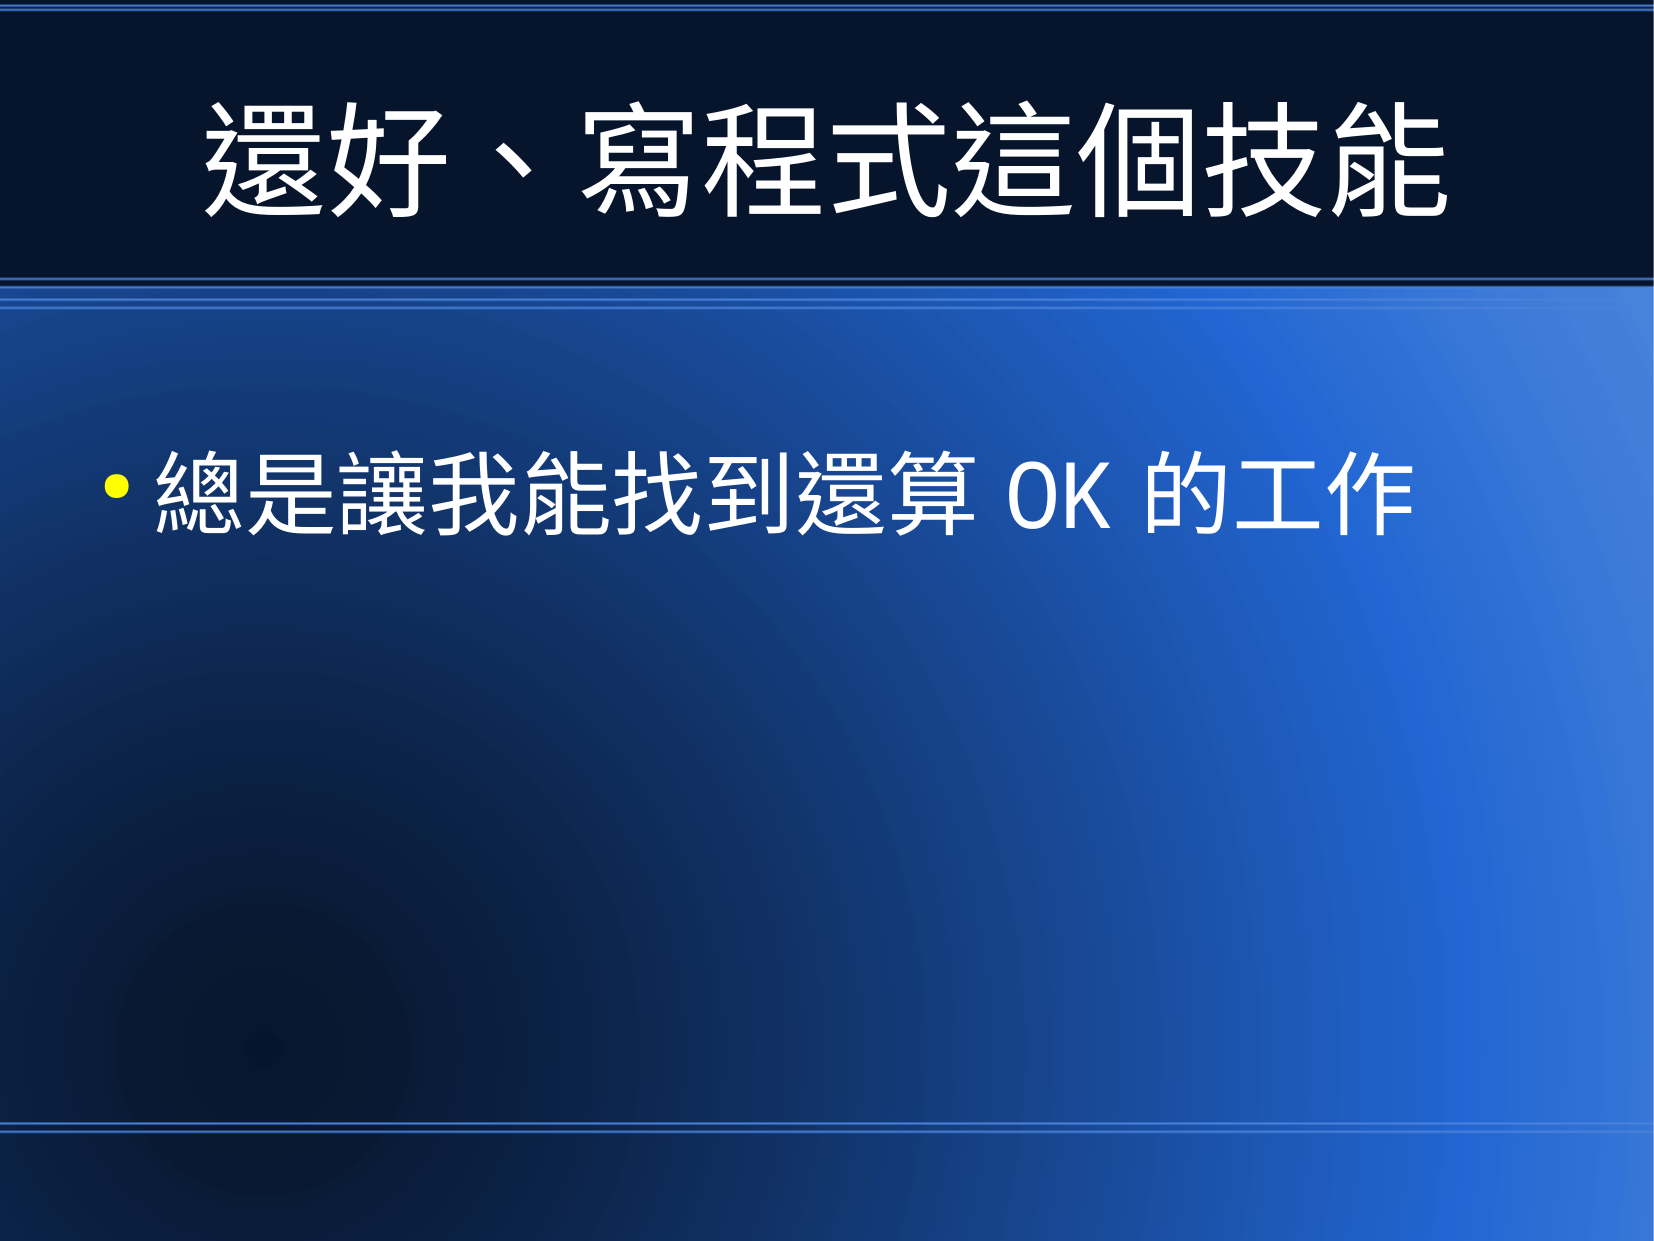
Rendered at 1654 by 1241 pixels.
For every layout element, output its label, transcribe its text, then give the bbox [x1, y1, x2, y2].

list 總是讓我能找到還算OK的工作 [82, 355, 1571, 1241]
title 還好、寫程式這個技能 [82, 49, 1571, 257]
picture [0, 0, 1654, 1241]
